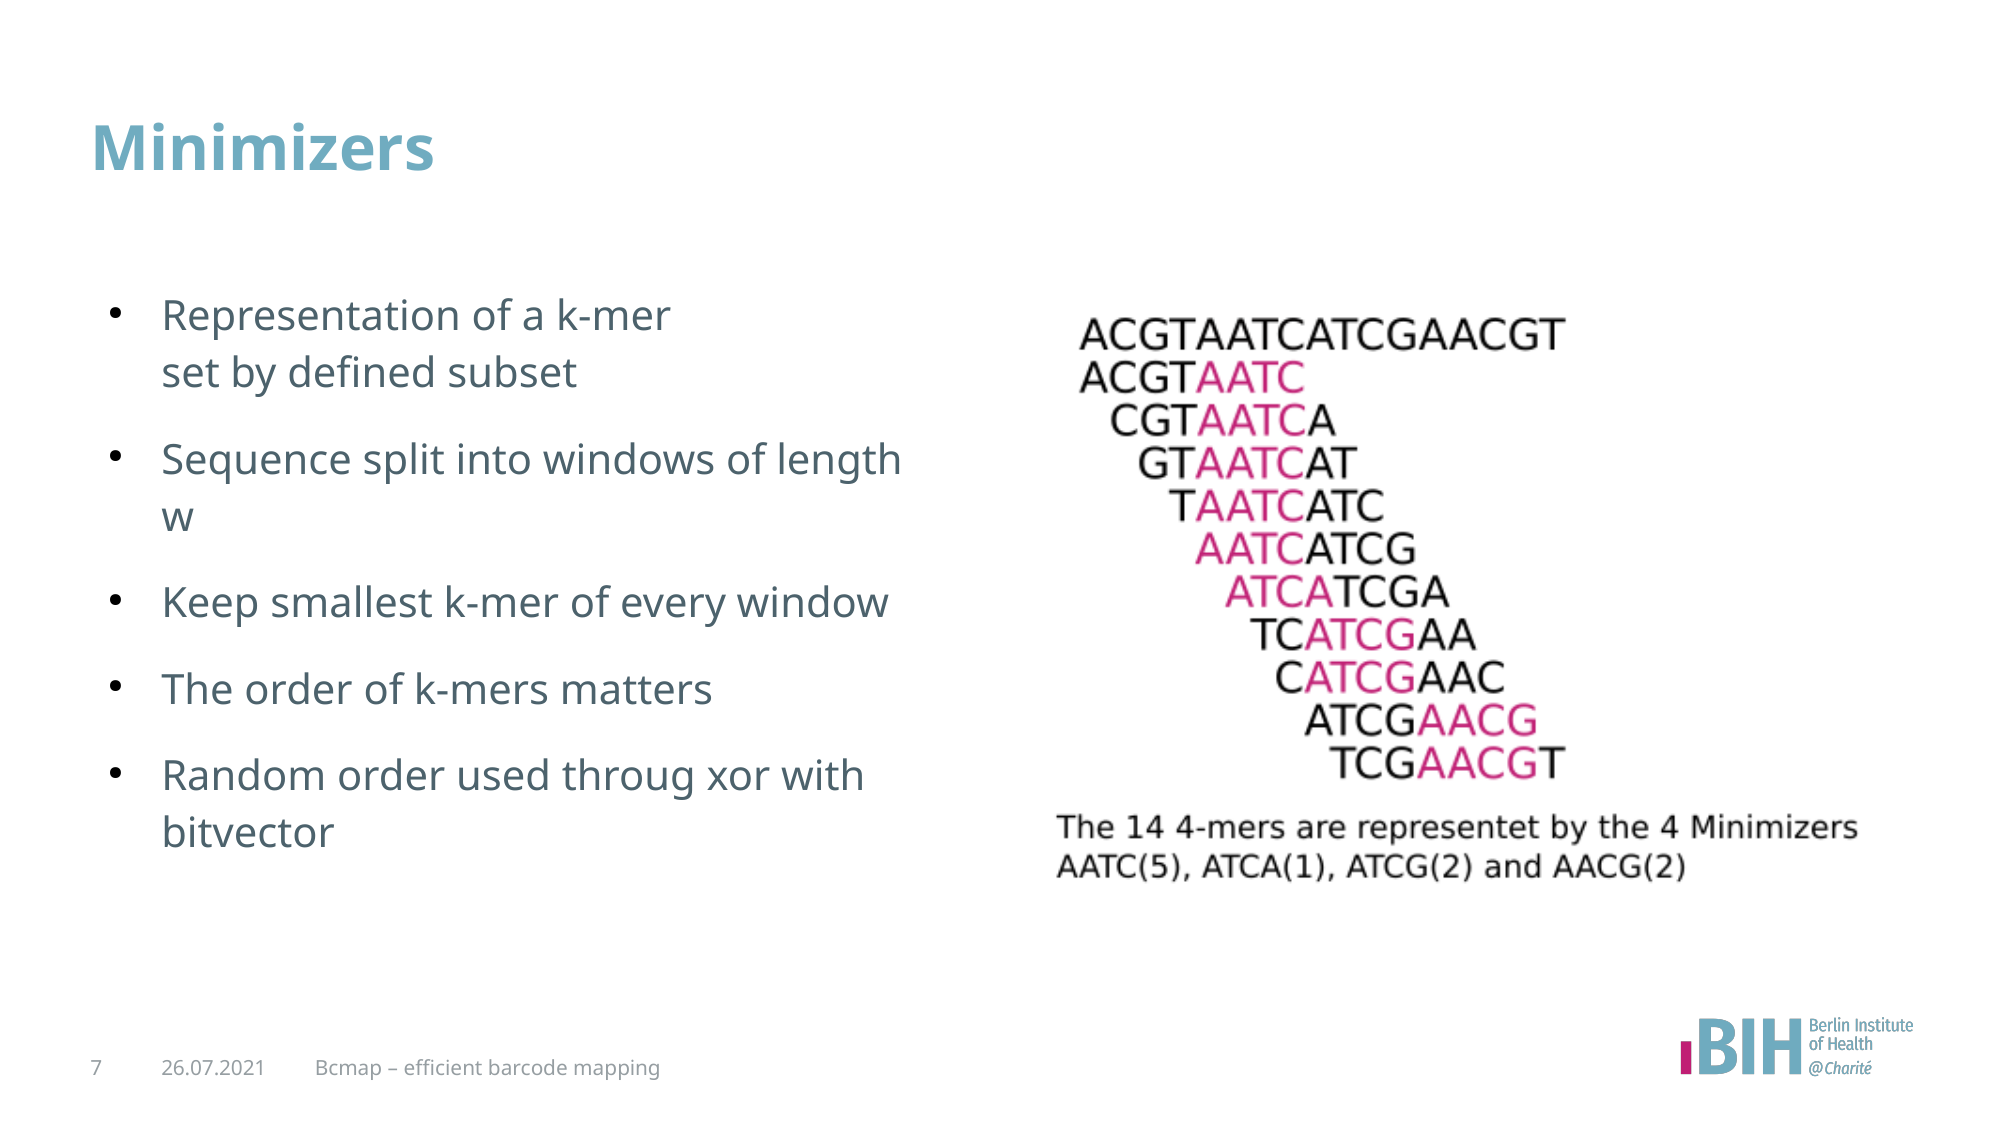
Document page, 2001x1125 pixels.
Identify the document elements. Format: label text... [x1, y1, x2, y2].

slide_number <Foliennummer> [90, 1046, 138, 1083]
title Minimizers [90, 78, 1721, 220]
list Representation of a k-mer set by defined subset Sequence split into windows of length w Keep smallest k-mer of every window The order of k-mers matters Random order used throug xor with bitvector [90, 278, 922, 976]
slide_number 26.07.2021 [161, 1046, 292, 1083]
footer Bcmap – efficient barcode mapping [314, 1046, 1024, 1083]
picture [1027, 305, 1878, 910]
picture [1660, 986, 1933, 1107]
